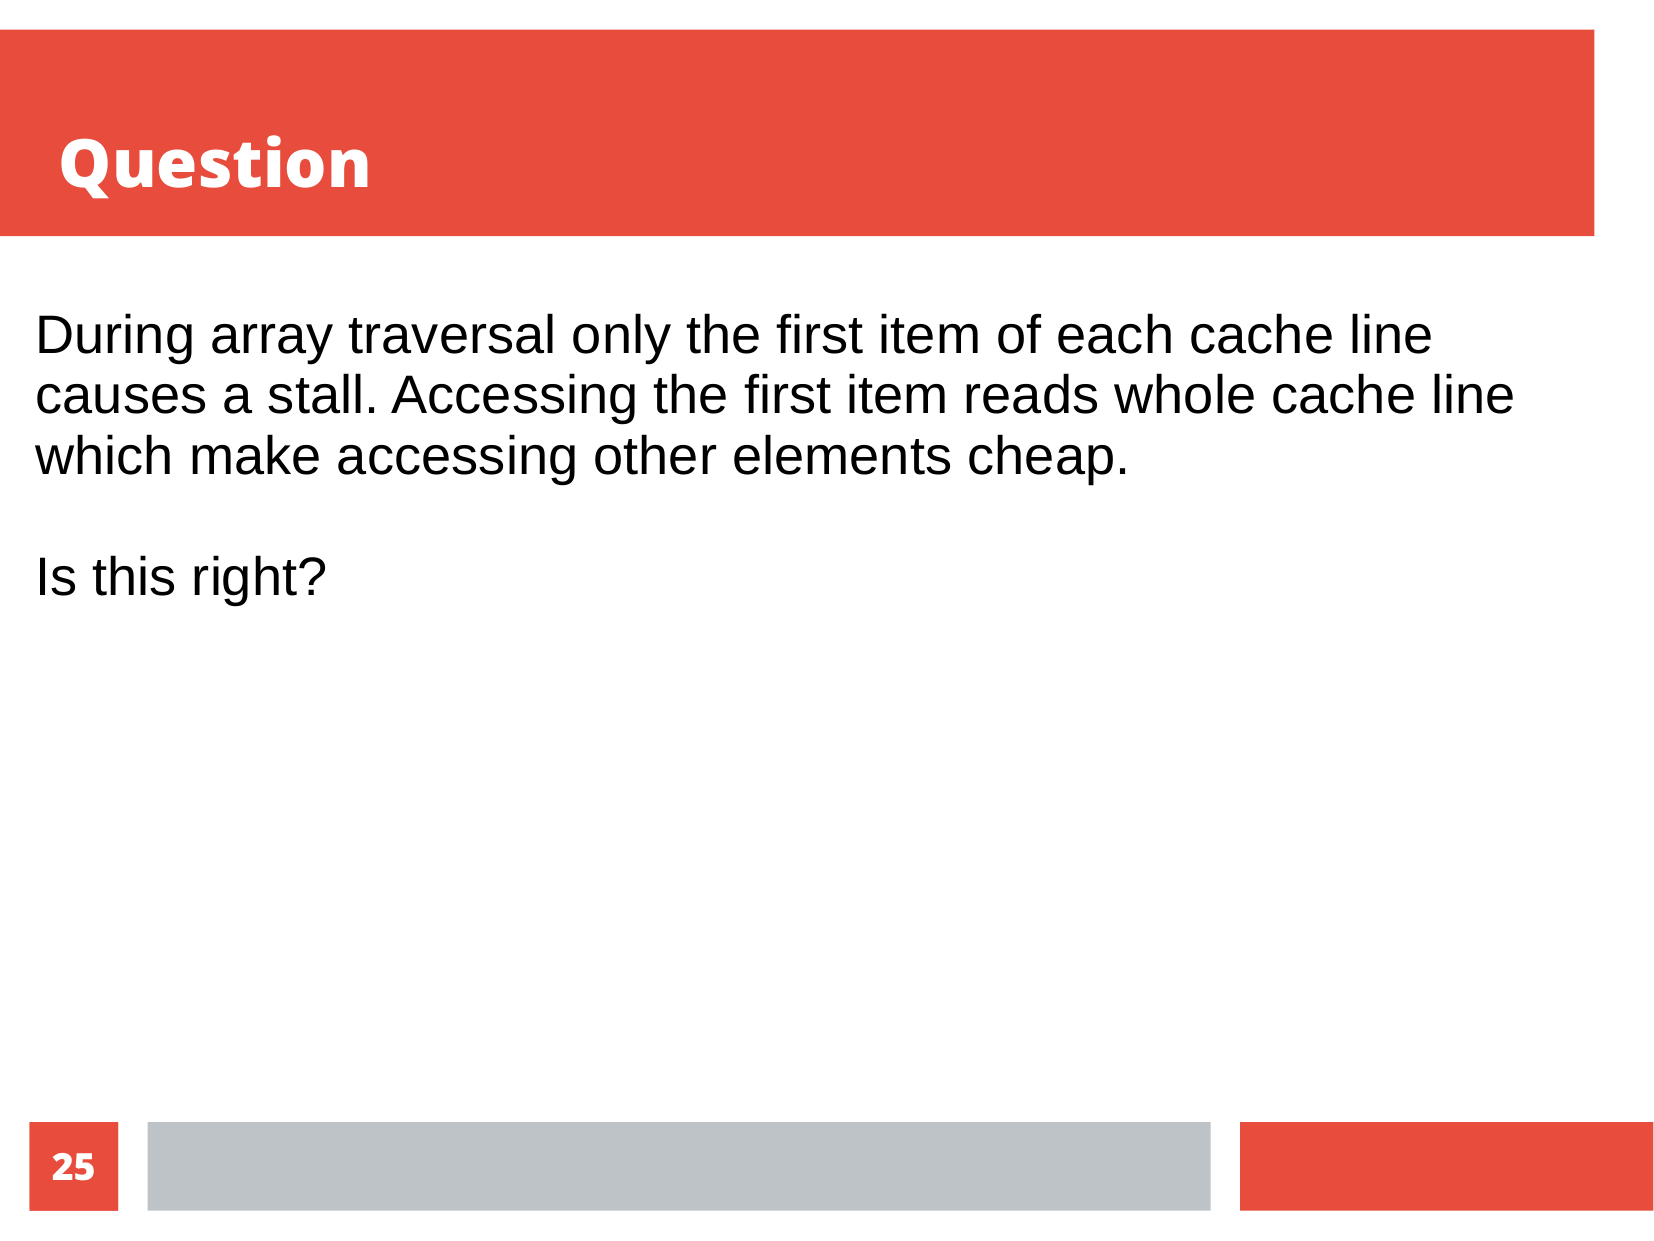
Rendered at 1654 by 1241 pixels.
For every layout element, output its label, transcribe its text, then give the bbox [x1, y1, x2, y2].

text_box During array traversal only the first item of each cache line causes a stall. Accessing the first item reads whole cache line which make accessing other elements cheap. Is this right? [35, 304, 1595, 925]
title Question [59, 59, 1595, 207]
